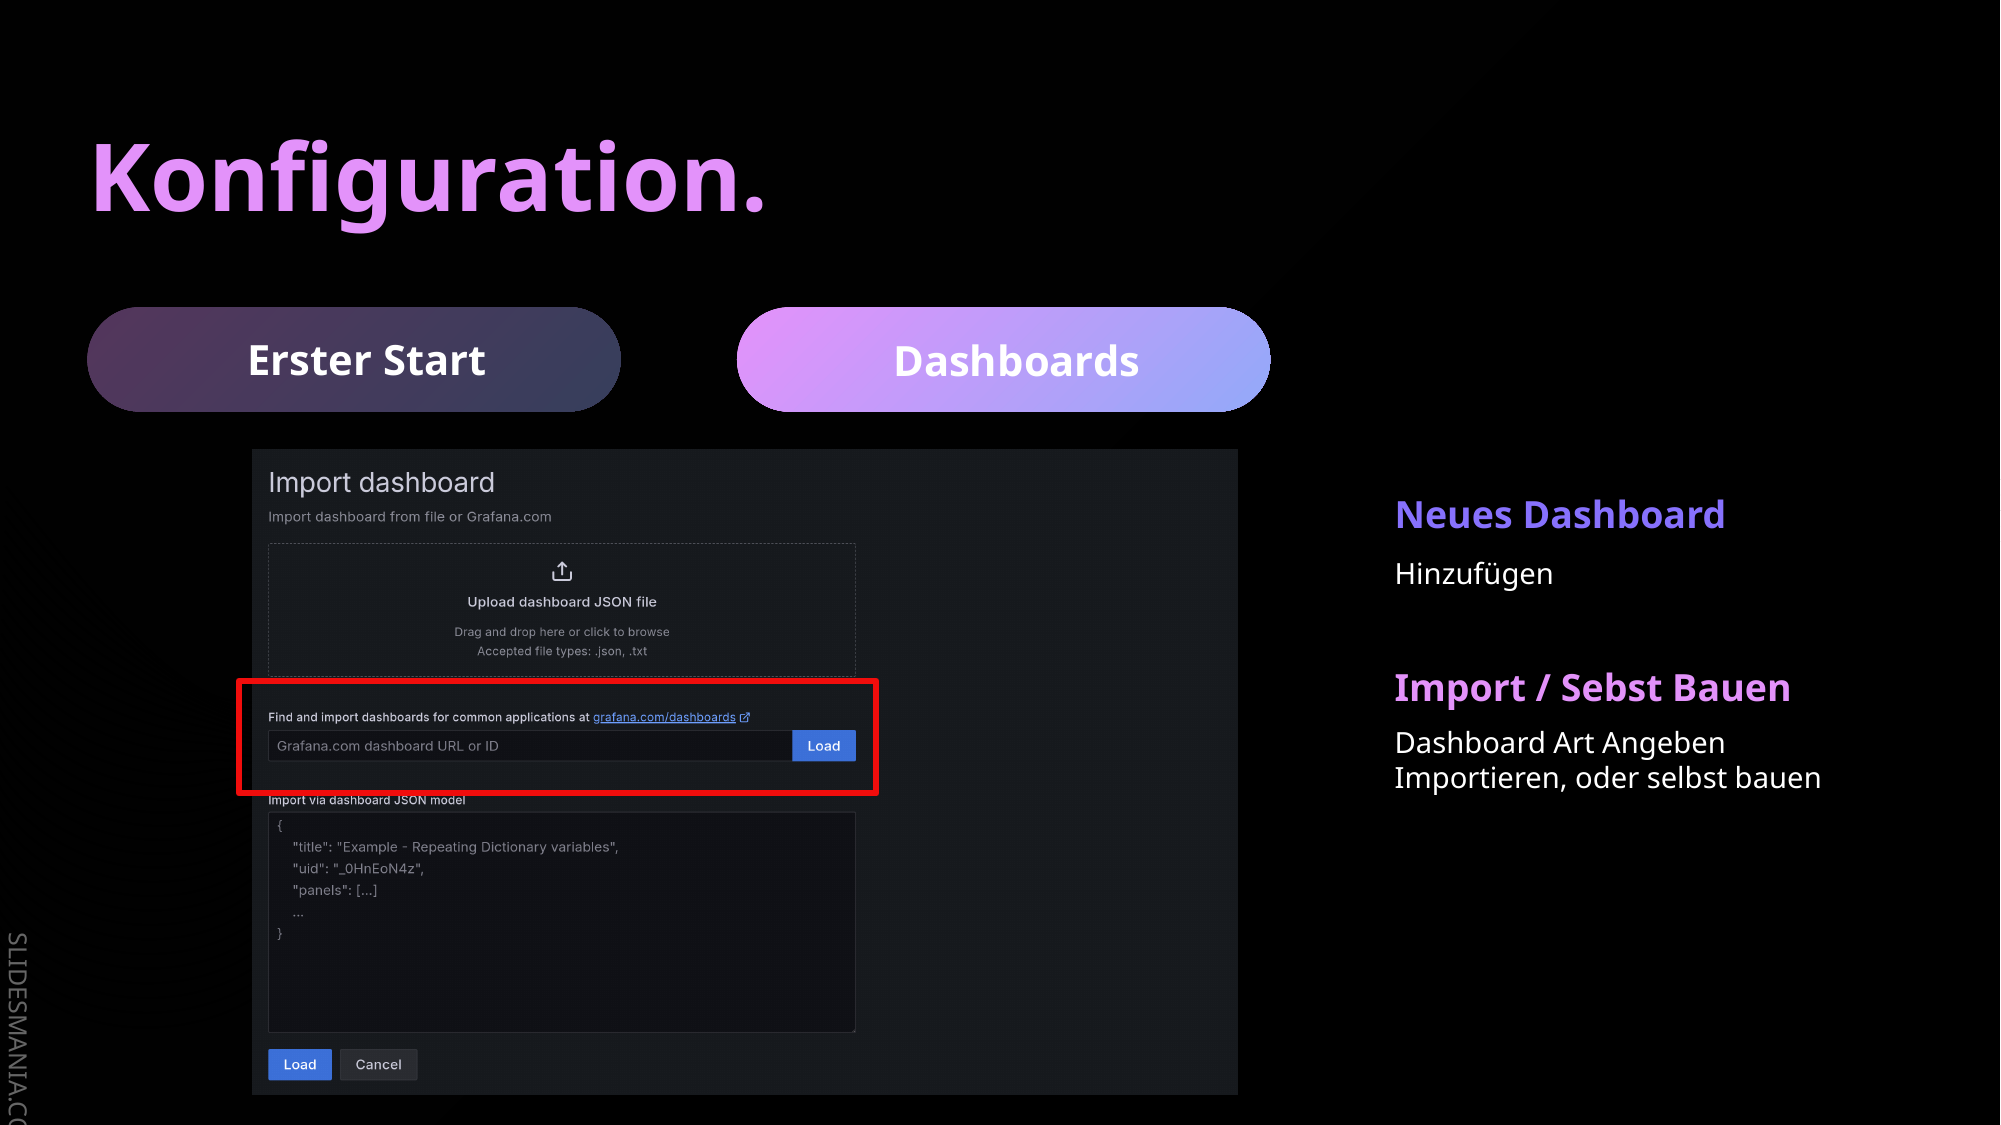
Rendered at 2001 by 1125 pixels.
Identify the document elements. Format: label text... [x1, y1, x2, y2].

list Dashboard Art Angeben Importieren, oder selbst bauen [1374, 703, 1932, 863]
text_box Dashboards [750, 306, 1284, 407]
picture [252, 449, 1238, 1095]
text_box Import / Sebst Bauen [1374, 650, 1932, 703]
picture [252, 684, 873, 790]
text_box [87, 325, 100, 394]
text_box Neues Dashboard [1374, 463, 1932, 535]
list Hinzufügen [1374, 535, 1932, 650]
title Konfiguration. [68, 97, 1932, 223]
text_box [737, 324, 750, 394]
text_box Erster Start [100, 306, 634, 407]
text_box [767, 407, 1240, 412]
text_box [118, 407, 590, 412]
